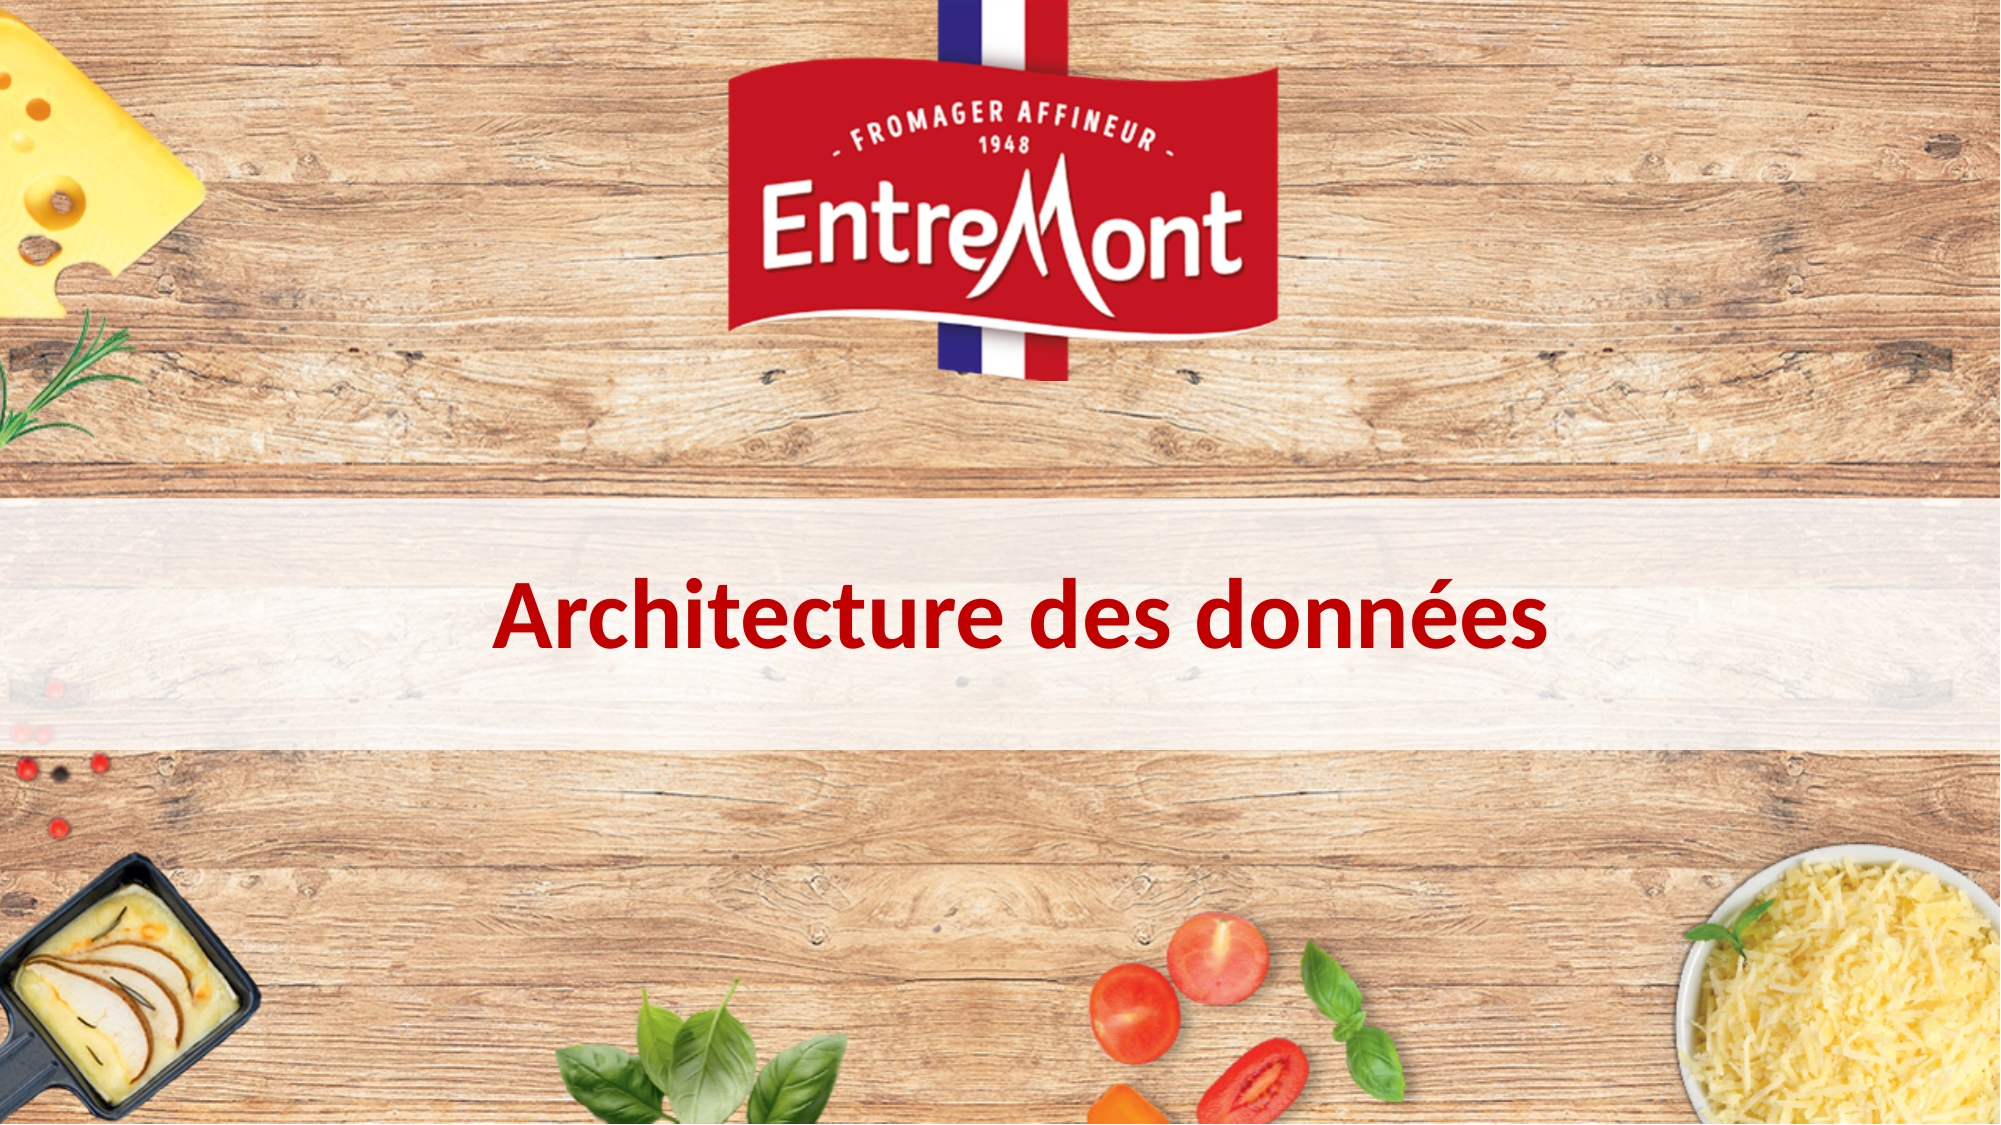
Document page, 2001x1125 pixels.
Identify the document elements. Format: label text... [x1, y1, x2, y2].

title Architecture des données [228, 562, 1816, 670]
picture [0, 750, 2000, 1124]
picture [0, 0, 2000, 498]
